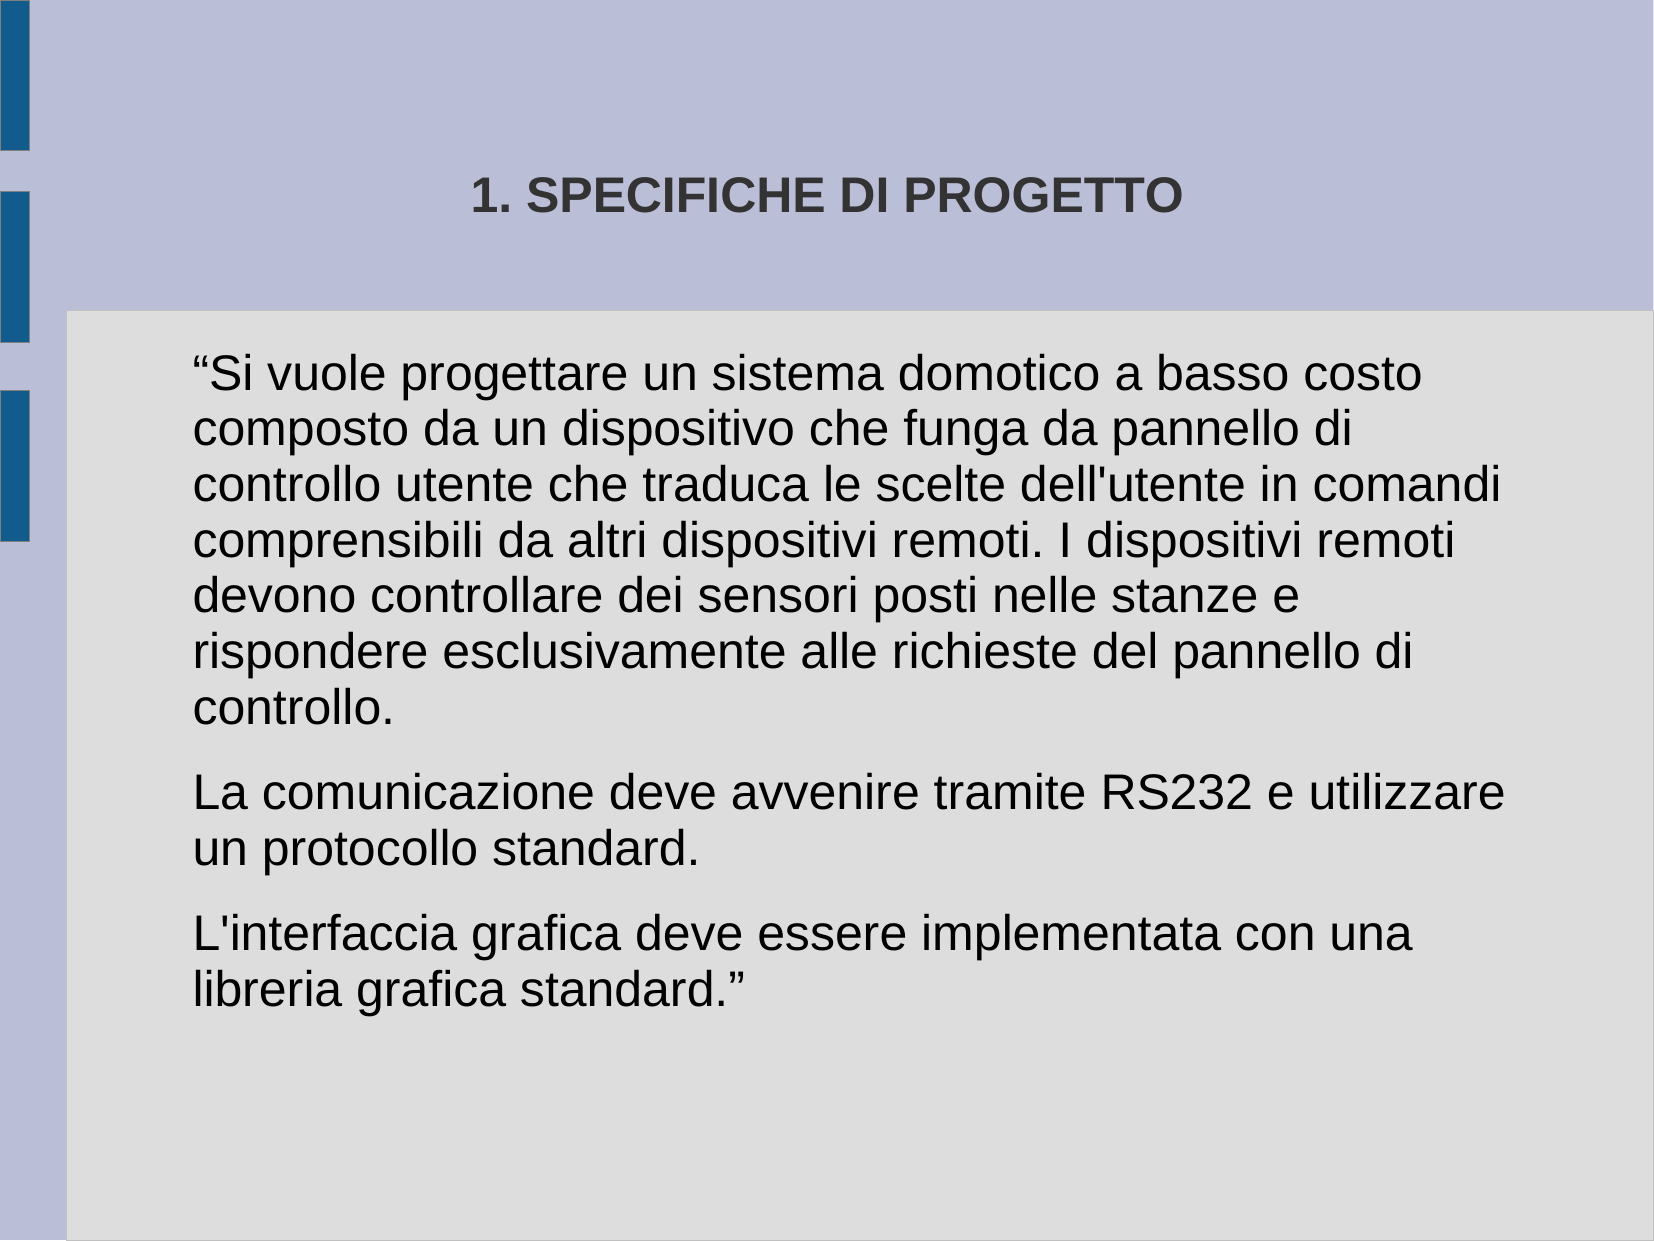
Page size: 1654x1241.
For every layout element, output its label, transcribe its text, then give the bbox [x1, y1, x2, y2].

list “Si vuole progettare un sistema domotico a basso costo composto da un dispositivo che funga da pannello di controllo utente che traduca le scelte dell'utente in comandi comprensibili da altri dispositivi remoti. I dispositivi remoti devono controllare dei sensori posti nelle stanze e rispondere esclusivamente alle richieste del pannello di controllo. La comunicazione deve avvenire tramite RS232 e utilizzare un protocollo standard. L'interfaccia grafica deve essere implementata con una libreria grafica standard.” [121, 344, 1534, 1127]
title 1. SPECIFICHE DI PROGETTO [121, 91, 1534, 299]
